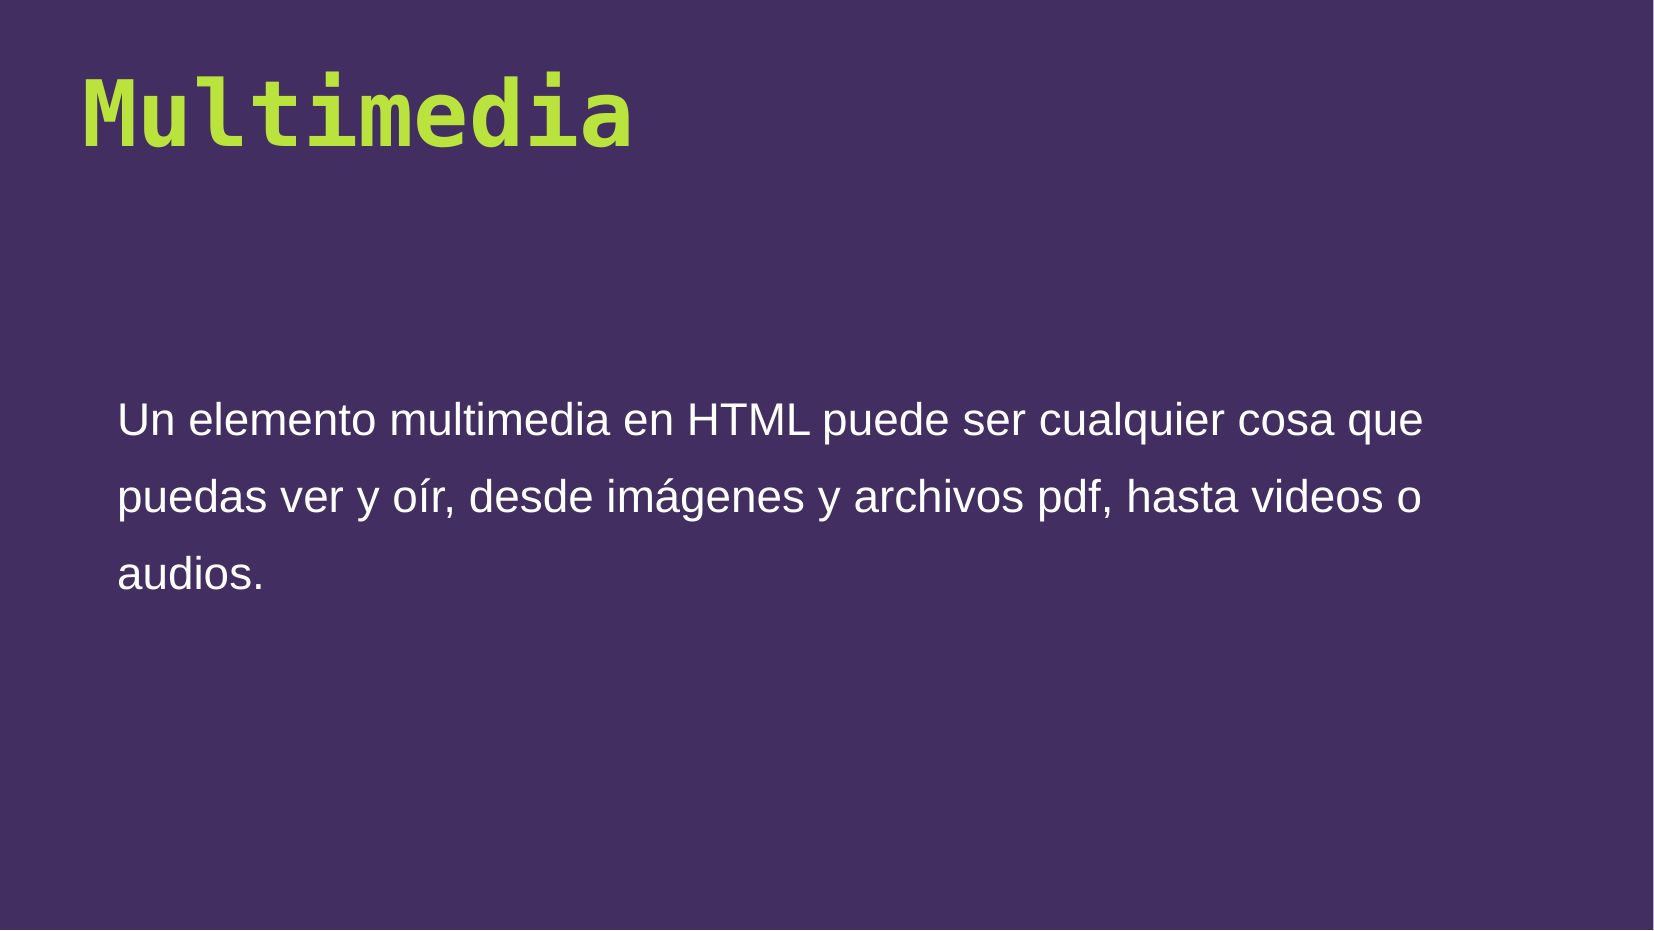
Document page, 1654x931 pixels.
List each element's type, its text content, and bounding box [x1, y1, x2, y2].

title Multimedia [82, 37, 1571, 193]
list Un elemento multimedia en HTML puede ser cualquier cosa que puedas ver y oír, desde imágenes y archivos pdf, hasta videos o audios. [117, 228, 1482, 837]
